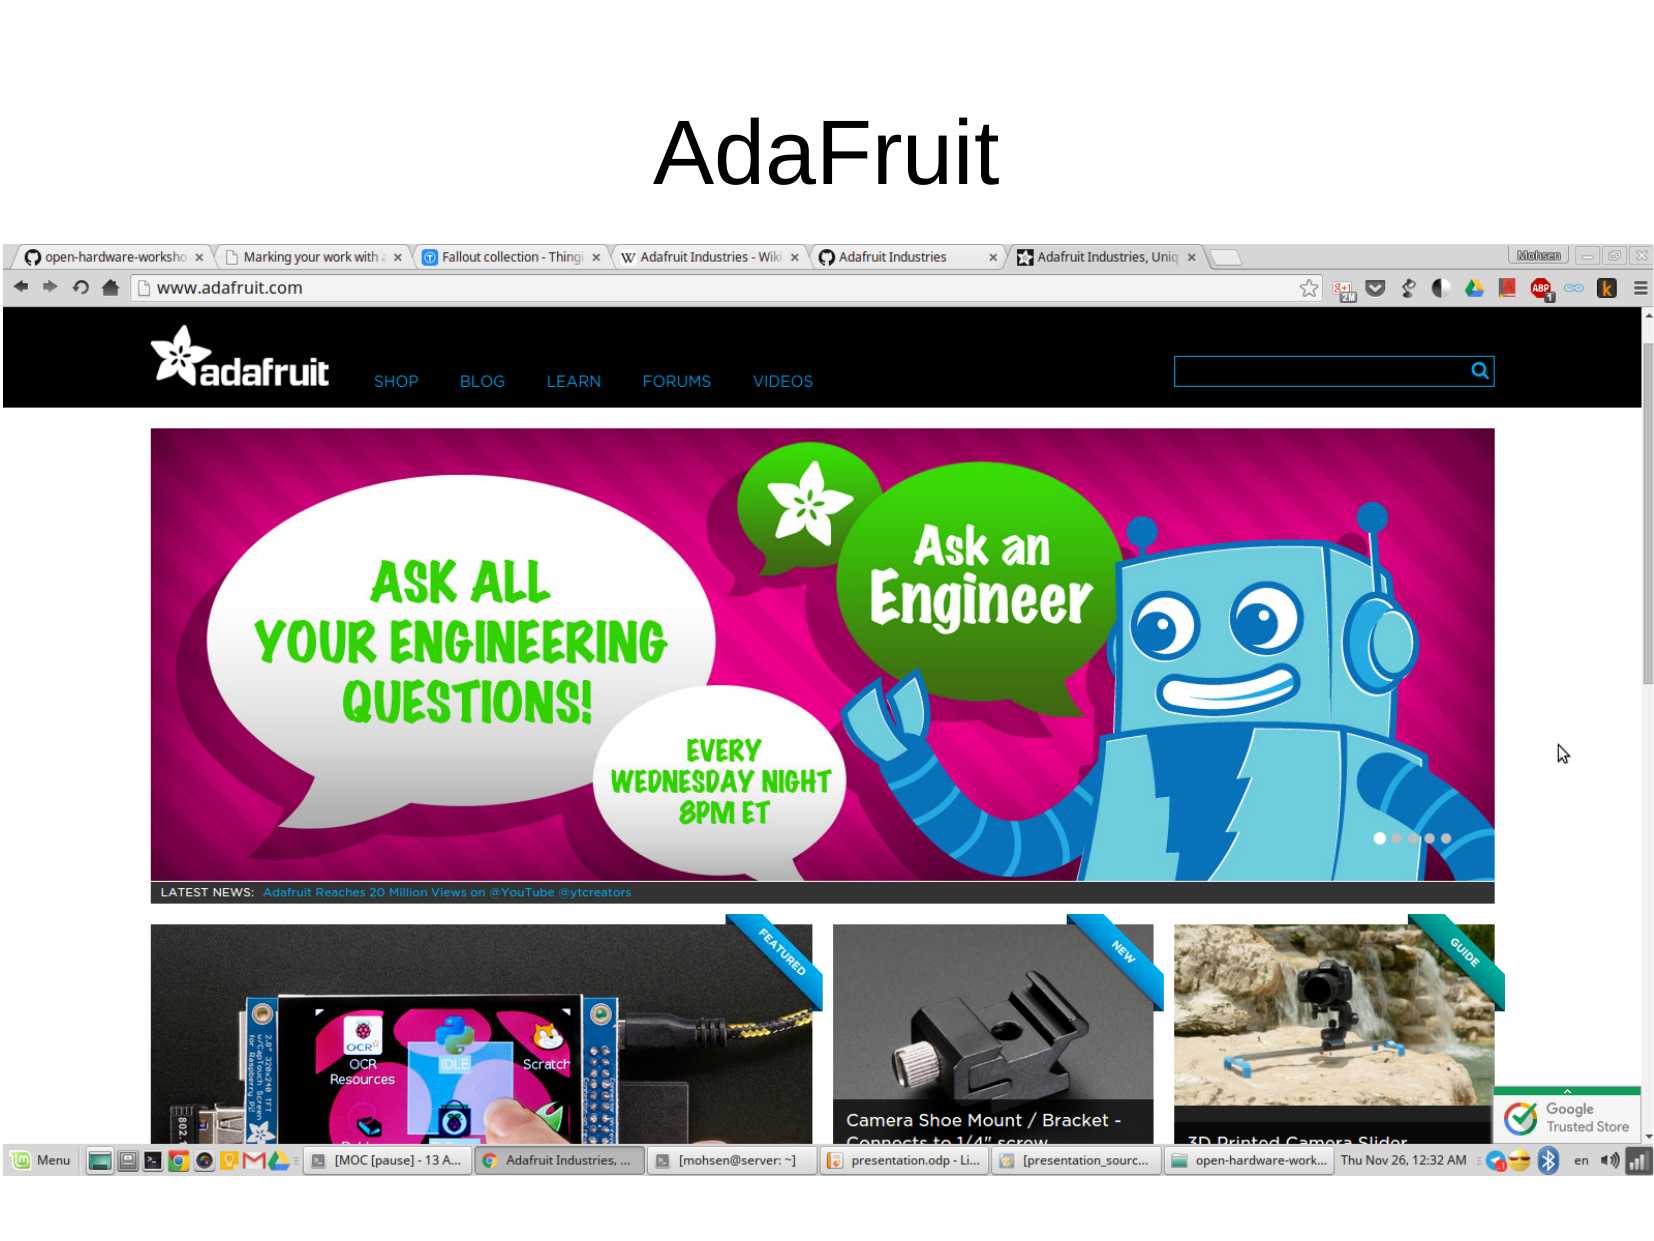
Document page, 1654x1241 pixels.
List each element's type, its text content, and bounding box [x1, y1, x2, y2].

picture [3, 244, 1654, 1176]
title AdaFruit [82, 49, 1571, 244]
